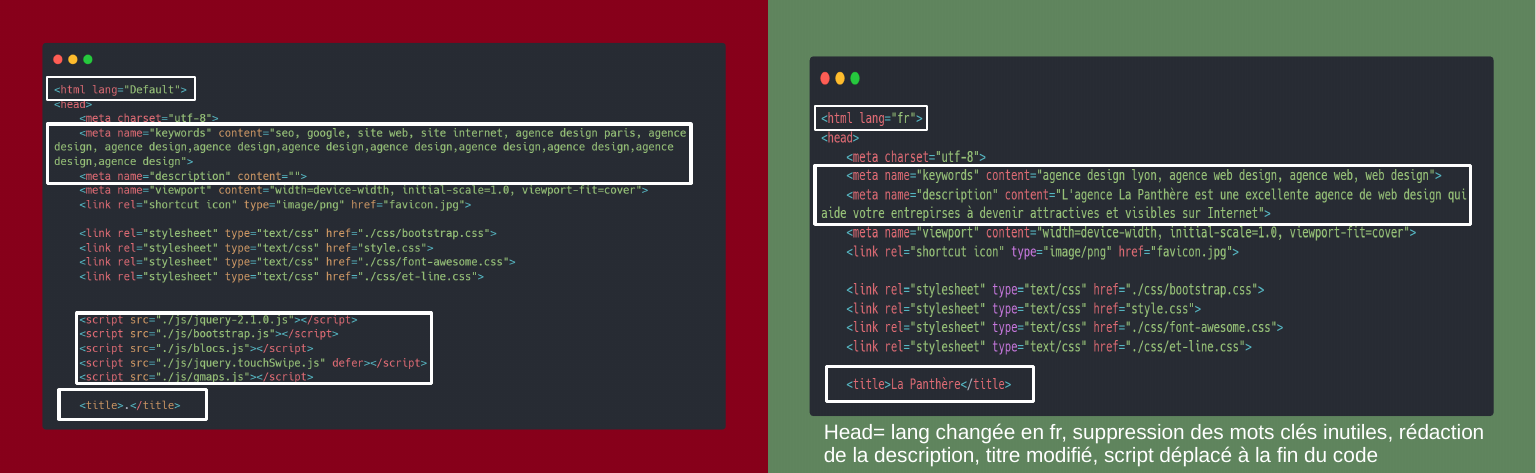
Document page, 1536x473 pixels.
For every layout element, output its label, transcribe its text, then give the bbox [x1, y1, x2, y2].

text_box Head= lang changée en fr, suppression des mots clés inutiles, rédaction de la description, titre modifié, script déplacé à la fin du code [809, 413, 1506, 473]
text_box [47, 76, 195, 101]
text_box [814, 106, 928, 130]
picture [0, 0, 1536, 473]
